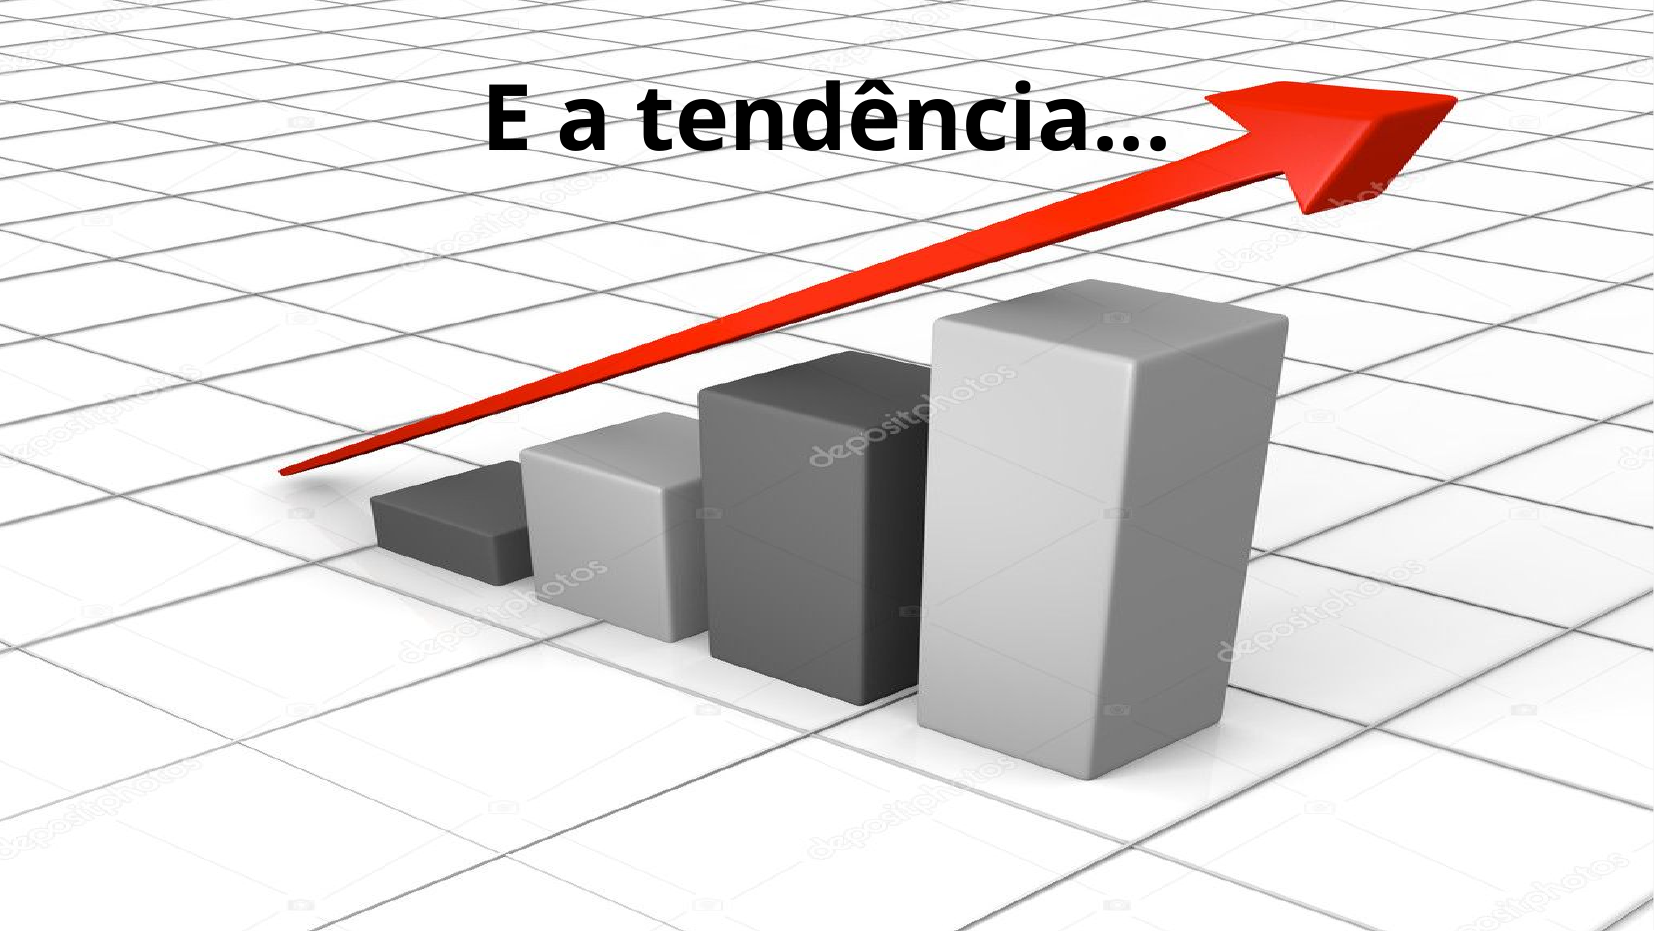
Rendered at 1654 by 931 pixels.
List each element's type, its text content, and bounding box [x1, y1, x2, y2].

picture [0, 0, 1654, 931]
title E a tendência... [82, 37, 1571, 193]
